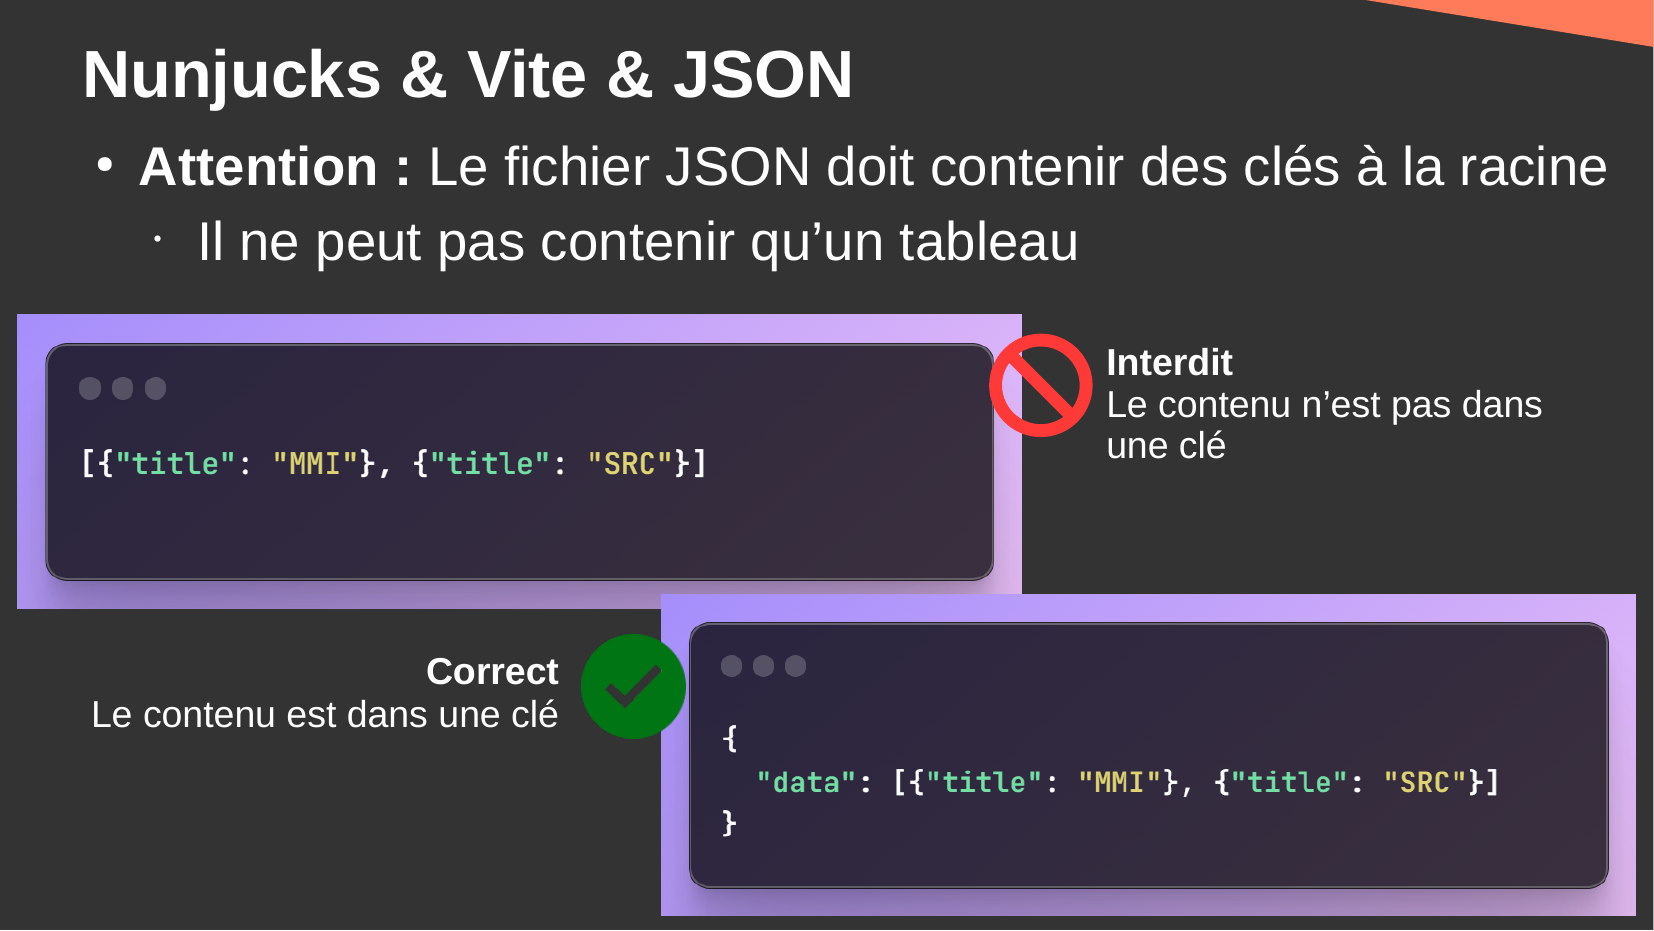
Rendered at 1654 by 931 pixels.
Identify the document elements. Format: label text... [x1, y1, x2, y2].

text_box [1365, 0, 1654, 47]
picture [17, 314, 1636, 916]
text_box [989, 333, 1091, 438]
text_box Correct Le contenu est dans une clé [41, 643, 574, 785]
list Attention : Le fichier JSON doit contenir des clés à la racine Il ne peut pas contenir qu’un tableau [80, 135, 1620, 315]
picture [1003, 364, 1022, 418]
title Nunjucks & Vite & JSON [82, 37, 1571, 112]
text_box Interdit Le contenu n’est pas dans une clé [1091, 333, 1625, 475]
